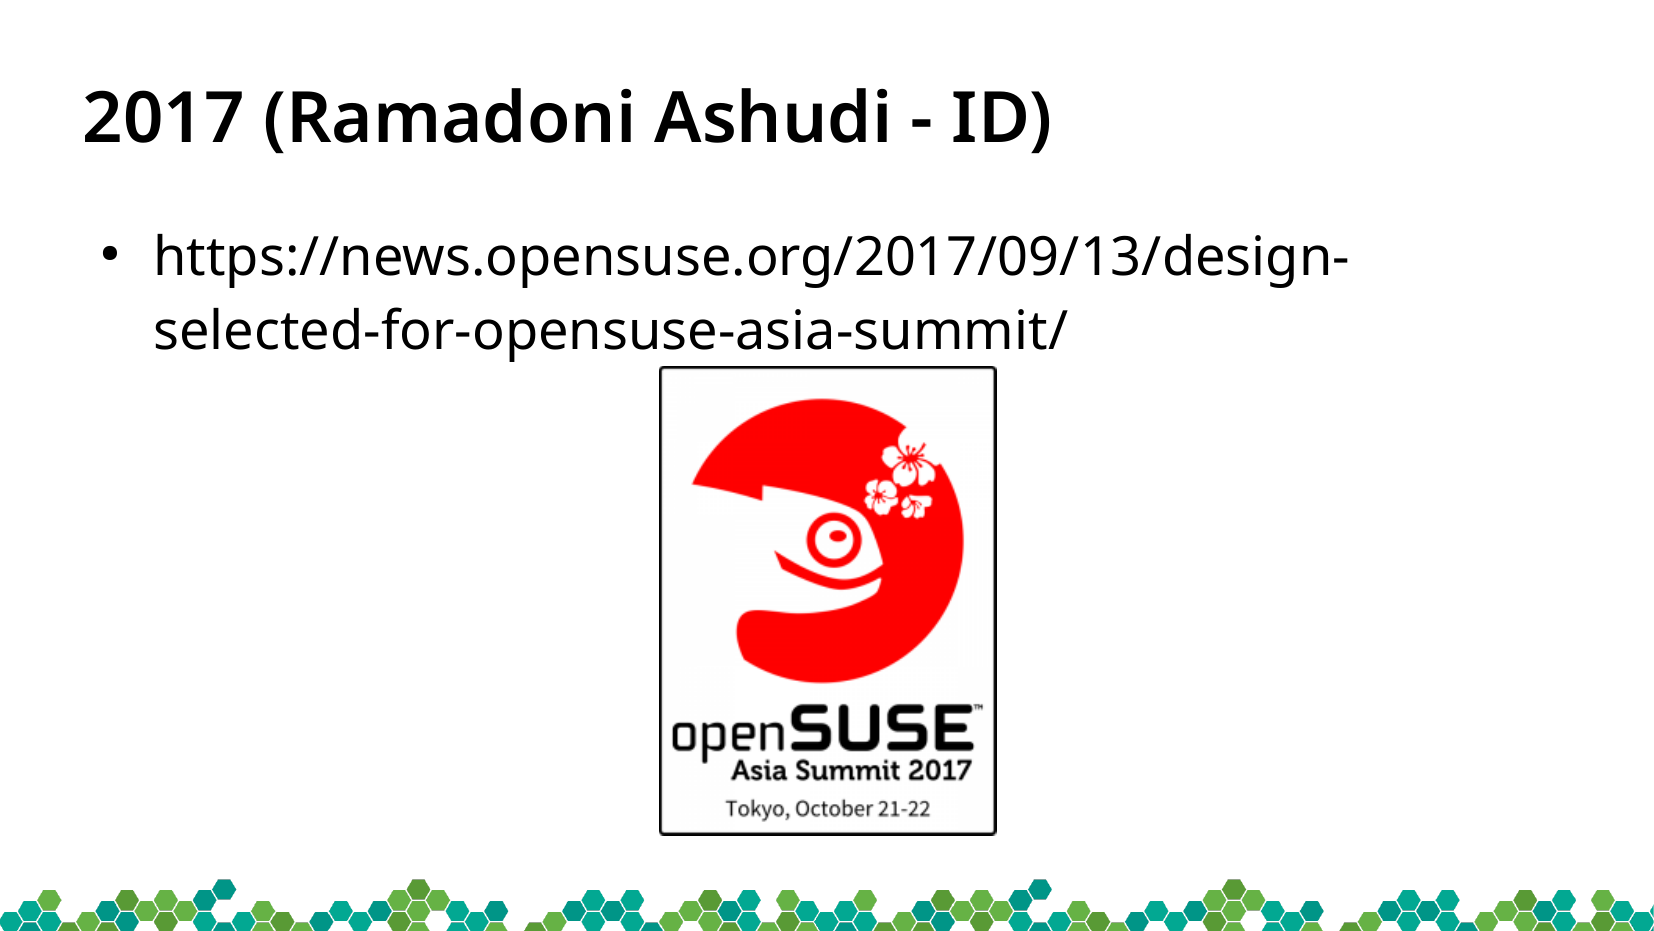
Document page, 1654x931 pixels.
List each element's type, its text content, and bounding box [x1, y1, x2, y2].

title 2017 (Ramadoni Ashudi - ID) [82, 37, 1571, 193]
picture [0, 871, 1654, 931]
picture [659, 366, 997, 836]
list https://news.opensuse.org/2017/09/13/design-selected-for-opensuse-asia-summit/ [82, 217, 1571, 855]
